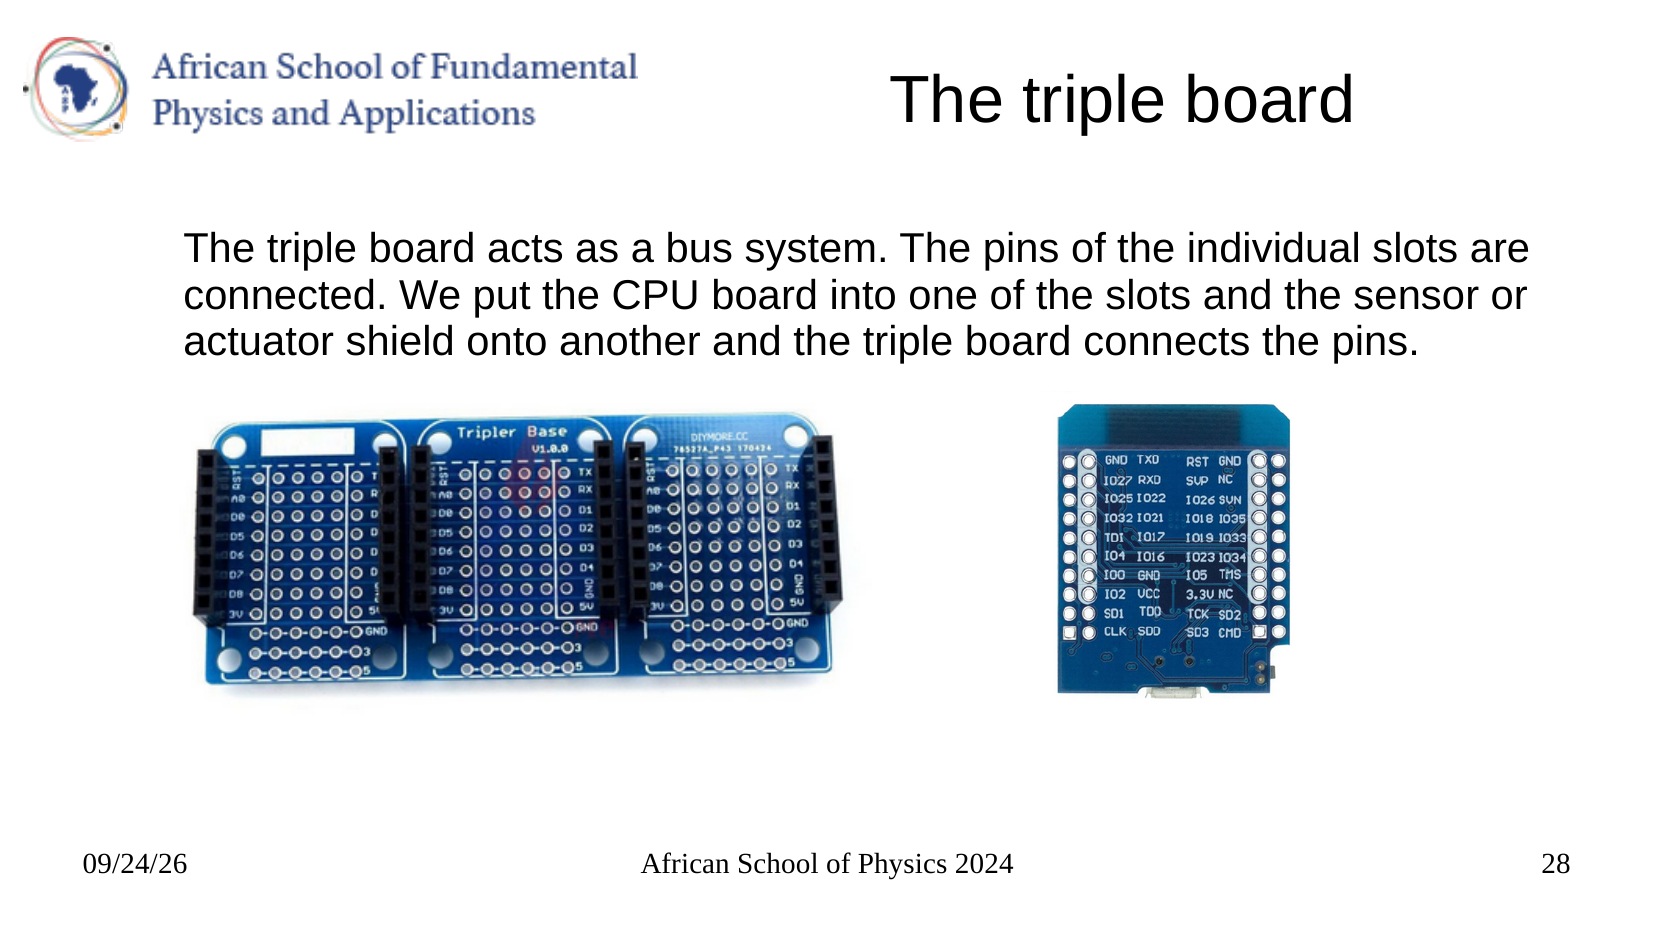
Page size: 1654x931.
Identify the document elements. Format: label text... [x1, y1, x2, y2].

list The triple board acts as a bus system. The pins of the individual slots are connected. We put the CPU board into one of the slots and the sensor or actuator shield onto another and the triple board connects the pins. [112, 225, 1601, 765]
title The triple board [635, 21, 1610, 177]
picture [23, 37, 635, 142]
